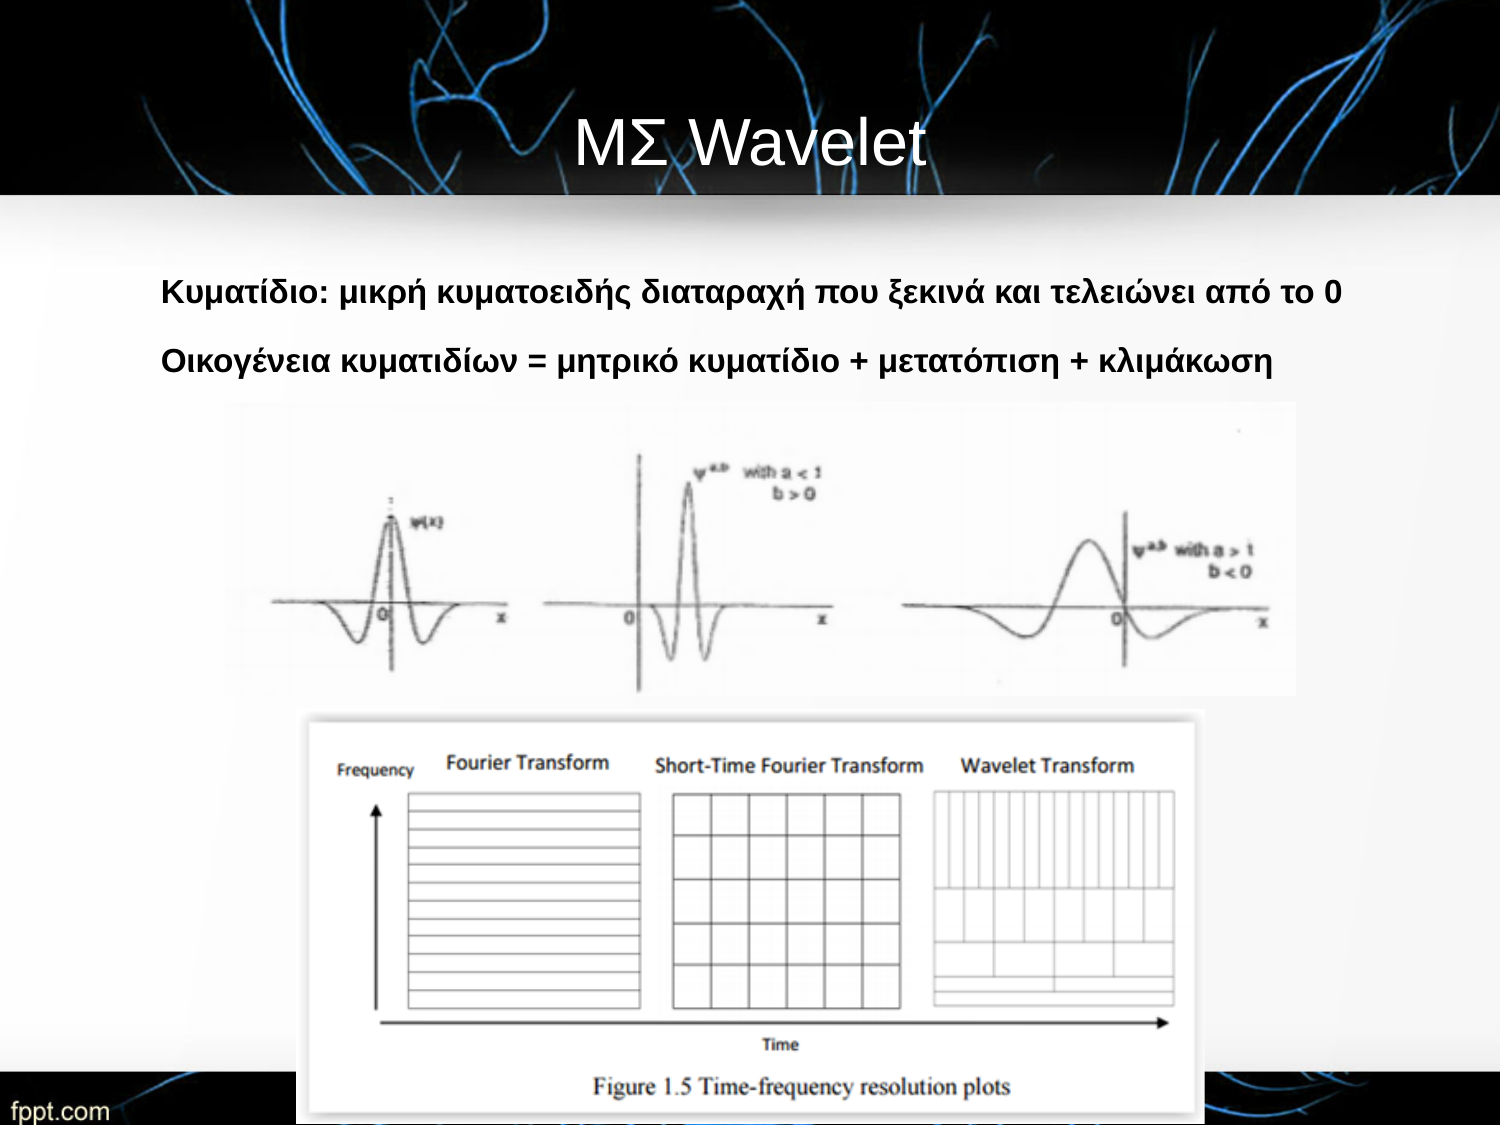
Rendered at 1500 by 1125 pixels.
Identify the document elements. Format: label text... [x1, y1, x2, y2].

list Κυματίδιο: μικρή κυματοειδής διαταραχή που ξεκινά και τελειώνει από το 0 Οικογένεια κυματιδίων = μητρικό κυματίδιο + μετατόπιση + κλιμάκωση [75, 262, 1425, 1005]
title ΜΣ Wavelet [75, 45, 1425, 233]
picture [0, 0, 1500, 1125]
